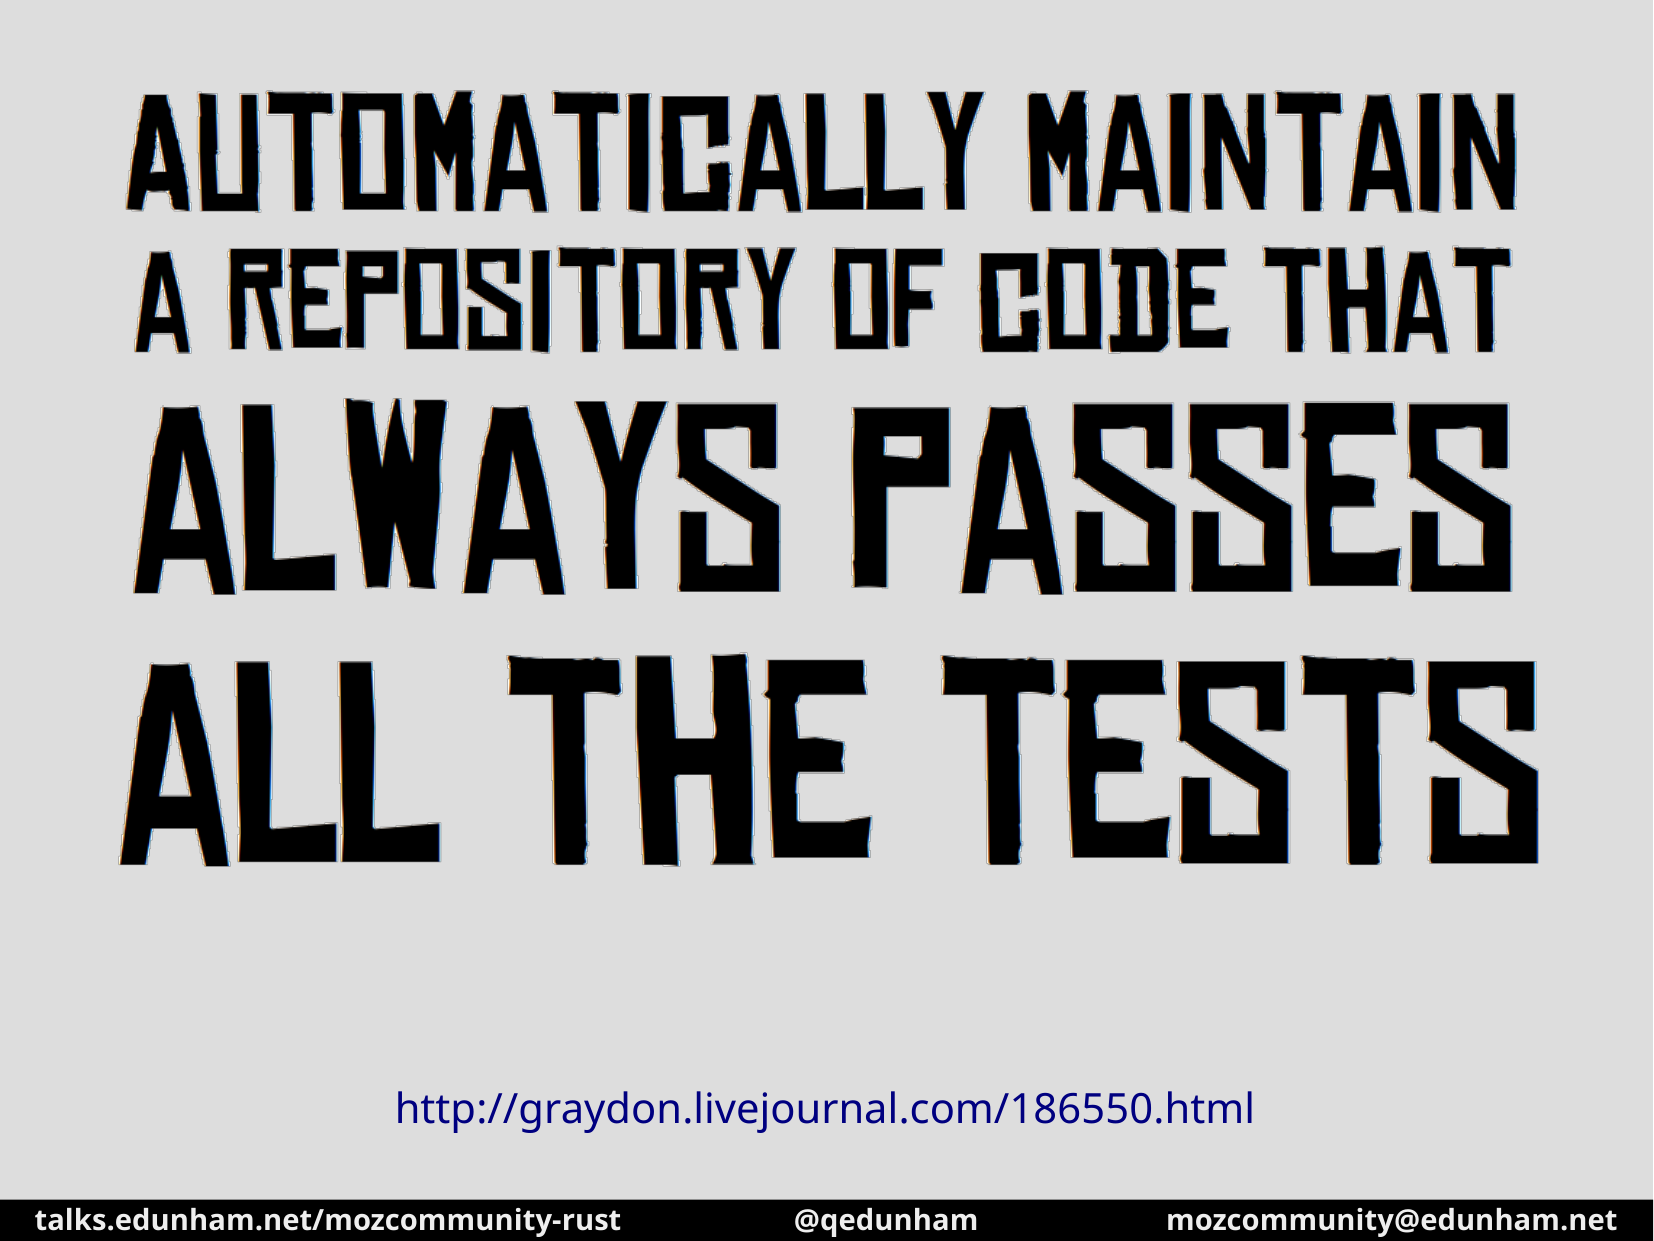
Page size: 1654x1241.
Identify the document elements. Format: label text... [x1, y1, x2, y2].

title http://graydon.livejournal.com/186550.html [41, 1005, 1621, 1210]
picture [0, 5, 1653, 990]
